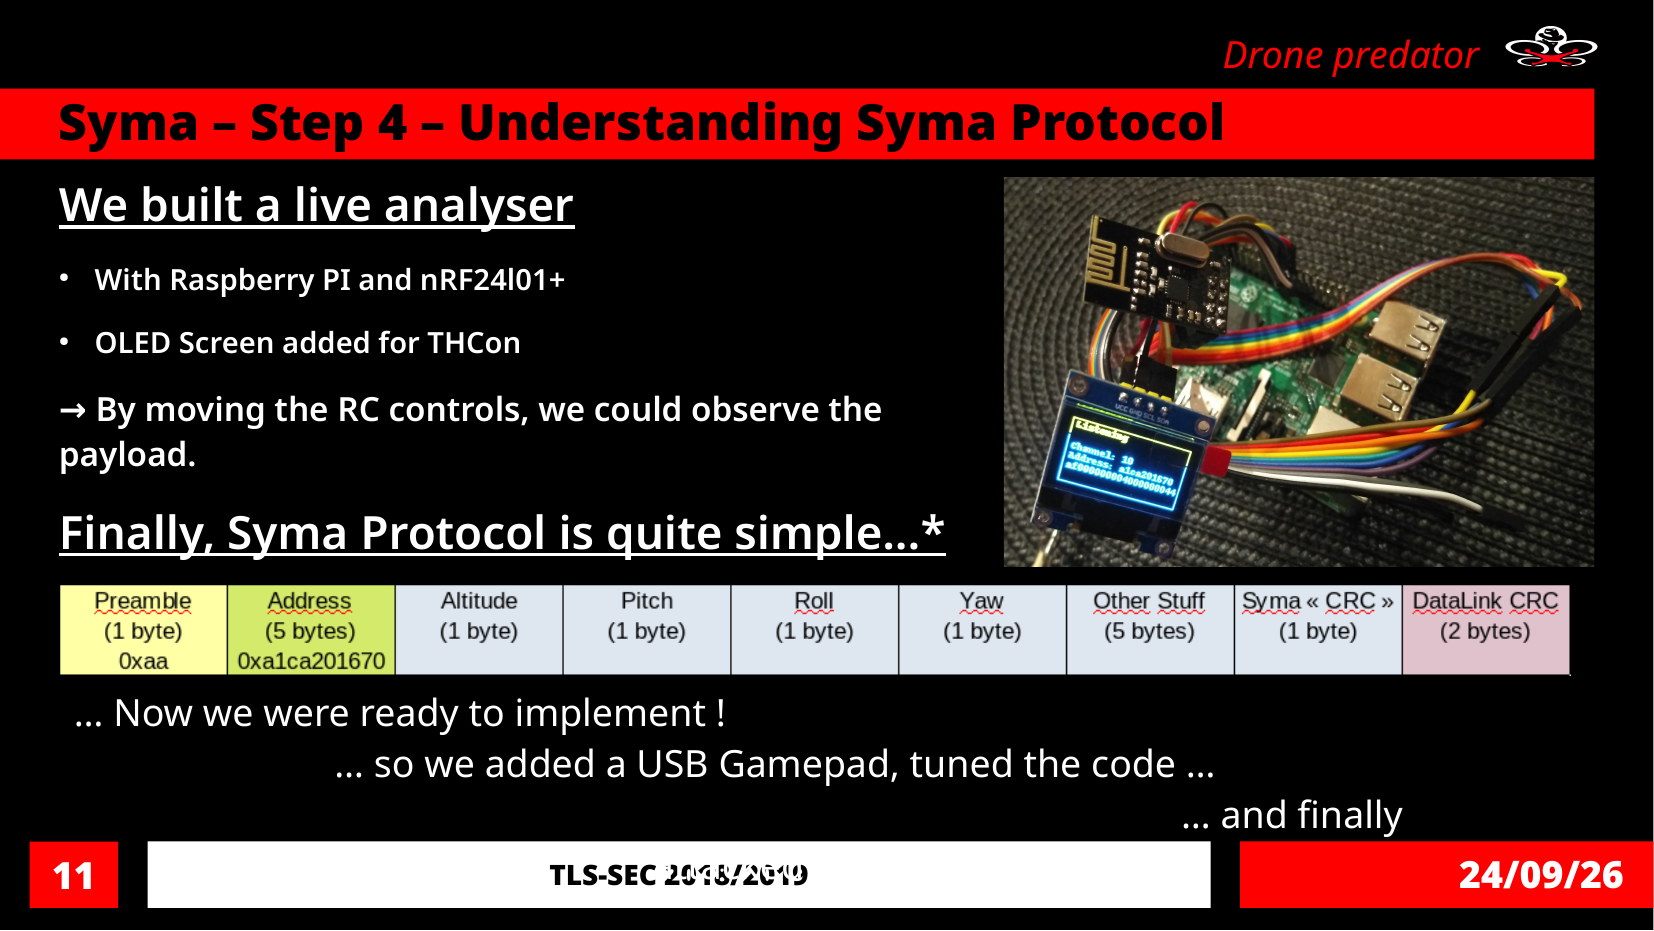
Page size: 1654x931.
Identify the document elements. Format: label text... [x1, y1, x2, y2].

title Syma – Step 4 – Understanding Syma Protocol [59, 44, 1595, 156]
picture [59, 584, 1571, 677]
picture [1003, 177, 1595, 567]
list We built a live analyser With Raspberry PI and nRF24l01+ OLED Screen added for THCon → By moving the RC controls, we could observe the payload. Finally, Syma Protocol is quite simple...* *Except Byte 10 : A pseudo CRC built as a XOR of bytes 1 to 9 and added to 0x55 [59, 172, 1004, 584]
text_box … Now we were ready to implement ! … so we added a USB Gamepad, tuned the code … … and finally attacked ! [59, 679, 1583, 836]
picture [1488, 15, 1617, 80]
